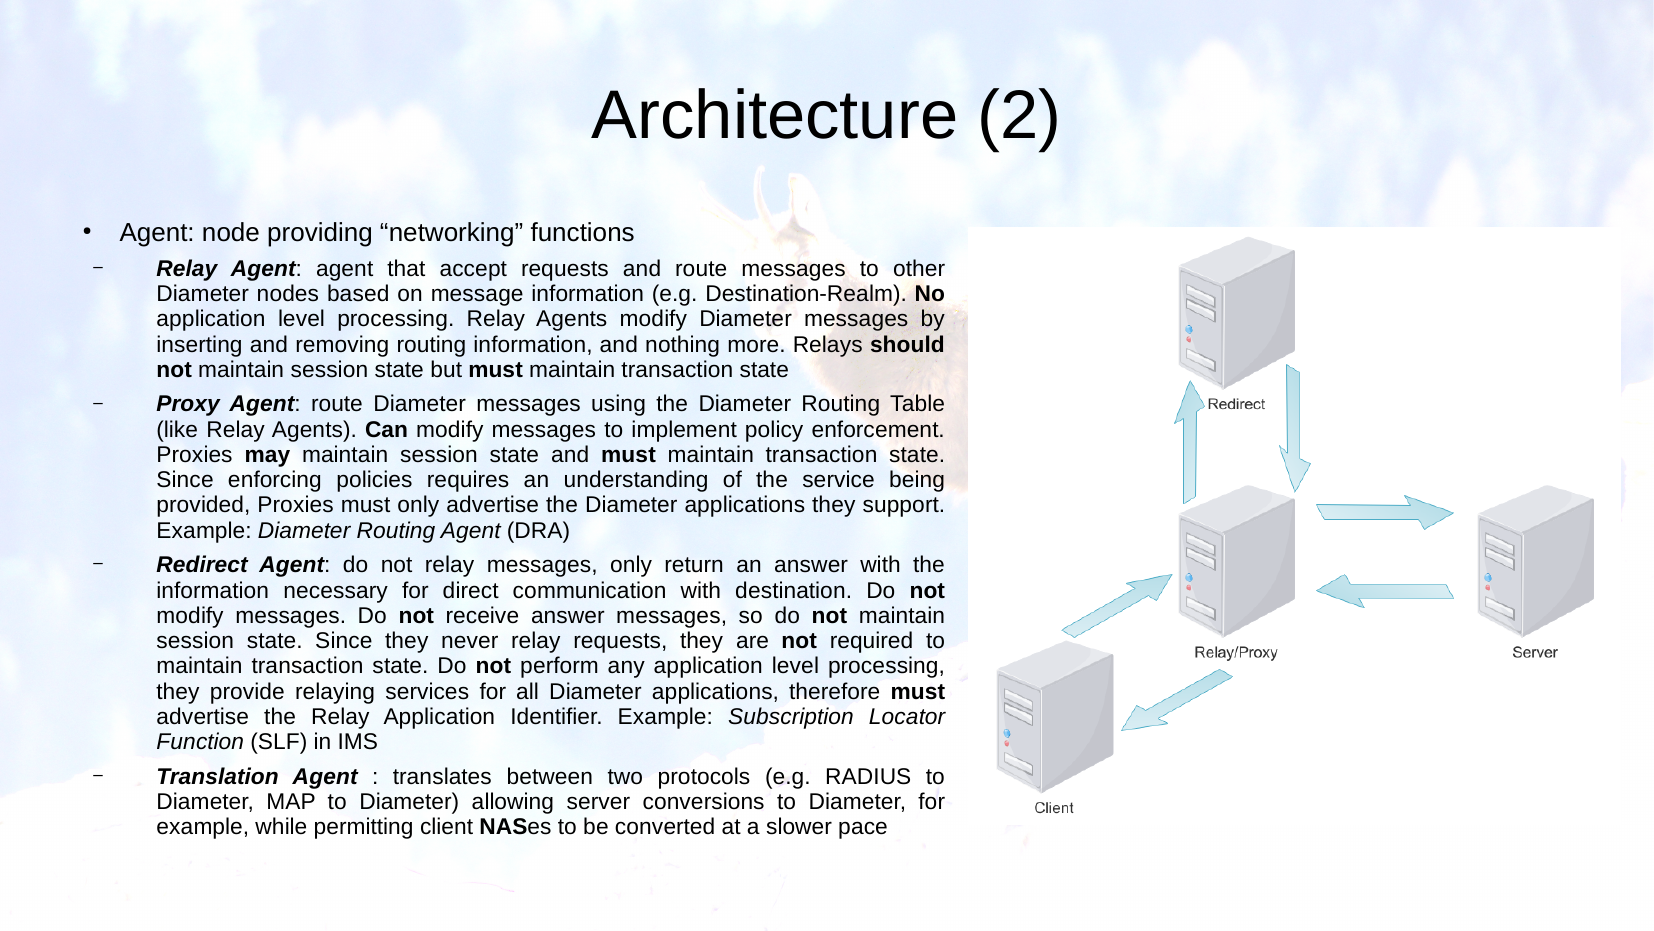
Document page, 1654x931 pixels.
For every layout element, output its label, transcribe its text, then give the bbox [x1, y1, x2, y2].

list Agent: node providing “networking” functions Relay Agent: agent that accept requests and route messages to other Diameter nodes based on message information (e.g. Destination-Realm). No application level processing. Relay Agents modify Diameter messages by inserting and removing routing information, and nothing more. Relays should not maintain session state but must maintain transaction state Proxy Agent: route Diameter messages using the Diameter Routing Table (like Relay Agents). Can modify messages to implement policy enforcement. Proxies may maintain session state and must maintain transaction state. Since enforcing policies requires an understanding of the service being provided, Proxies must only advertise the Diameter applications they support. Example: Diameter Routing Agent (DRA) Redirect Agent: do not relay messages, only return an answer with the information necessary for direct communication with destination. Do not modify messages. Do not receive answer messages, so do not maintain session state. Since they never relay requests, they are not required to maintain transaction state. Do not perform any application level processing, they provide relaying services for all Diameter applications, therefore must advertise the Relay Application Identifier. Example: Subscription Locator Function (SLF) in IMS Translation Agent : translates between two protocols (e.g. RADIUS to Diameter, MAP to Diameter) allowing server conversions to Diameter, for example, while permitting client NASes to be converted at a slower pace [82, 217, 946, 856]
picture [0, 0, 1654, 931]
title Architecture (2) [82, 37, 1571, 193]
